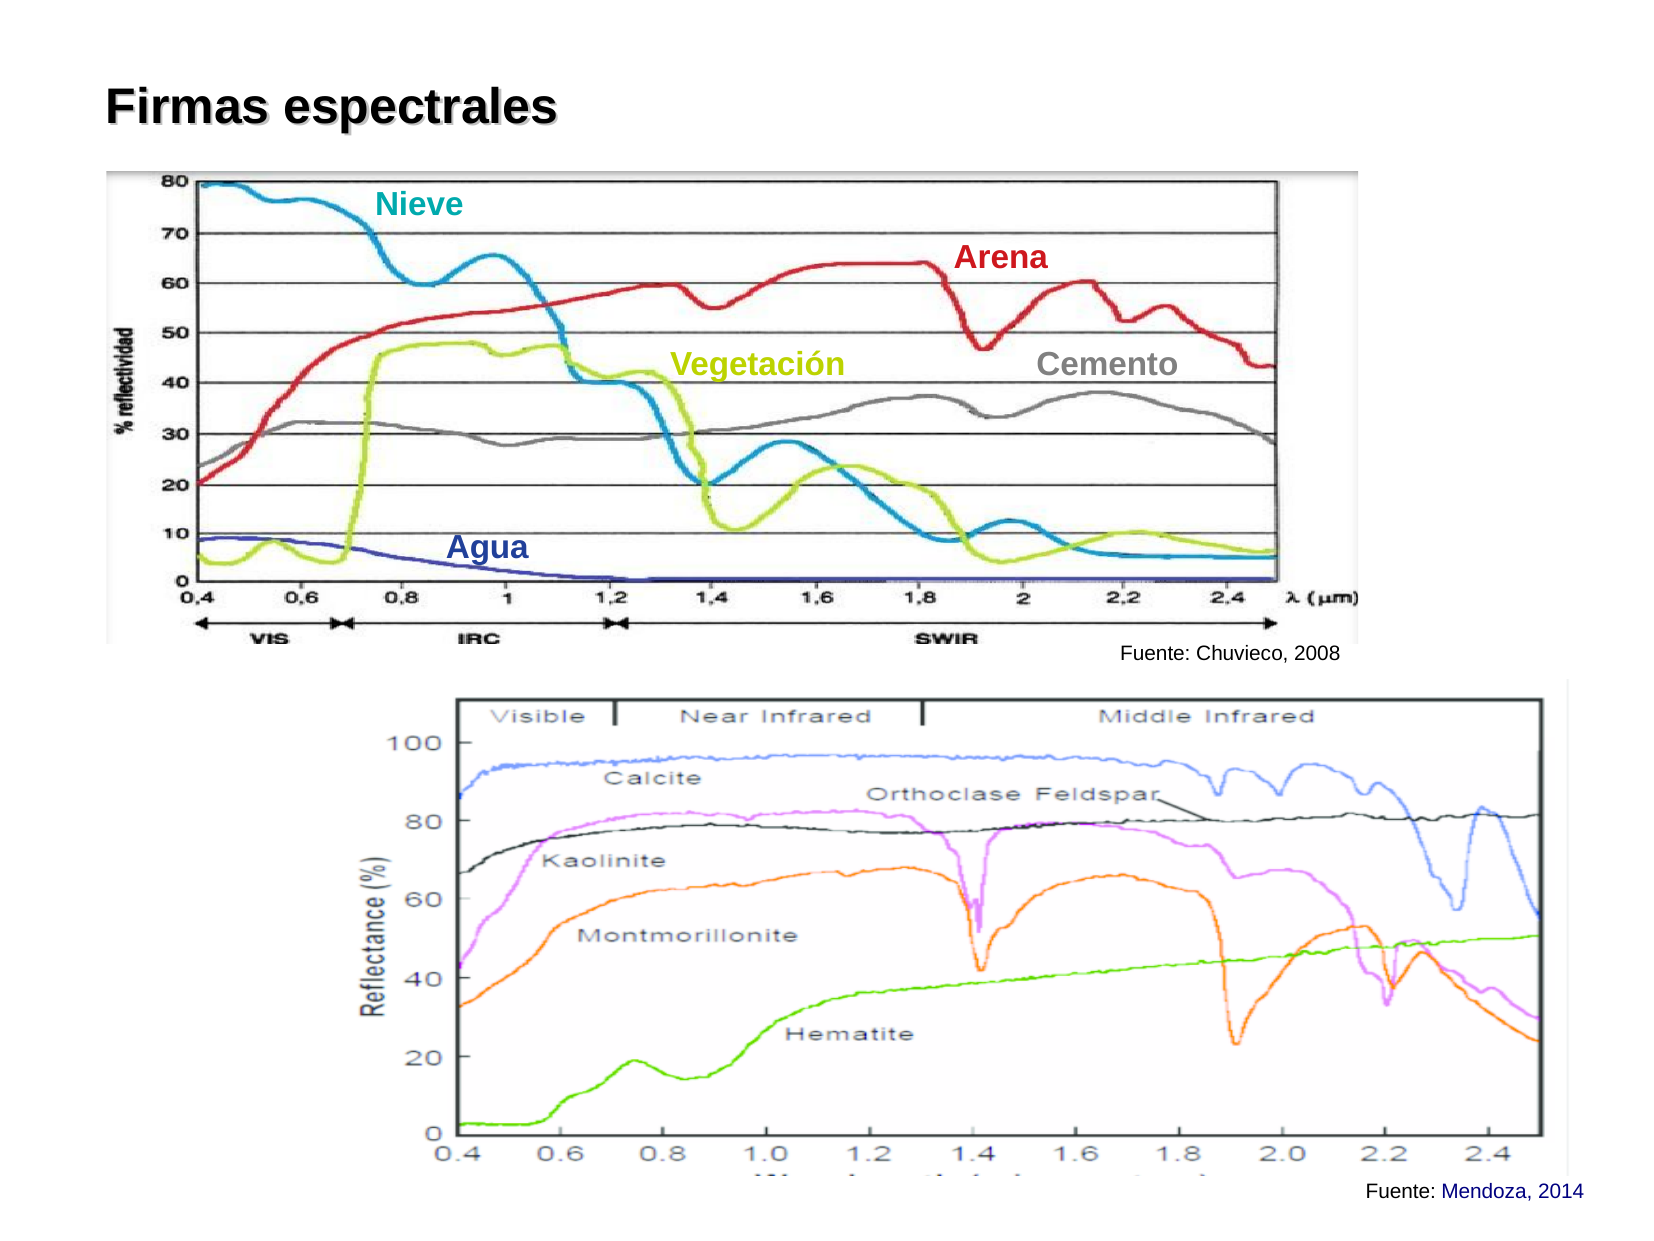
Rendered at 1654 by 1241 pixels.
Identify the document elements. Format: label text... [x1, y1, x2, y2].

text_box Arena [938, 231, 1329, 284]
picture [106, 171, 1359, 644]
text_box Fuente: Mendoza, 2014 [1350, 1172, 1601, 1211]
text_box Fuente: Chuvieco, 2008 [1095, 634, 1355, 674]
text_box Vegetación [655, 337, 1046, 390]
text_box Agua [431, 520, 821, 573]
text_box Cemento [1046, 337, 1335, 390]
text_box Firmas espectrales [90, 70, 685, 151]
picture [342, 679, 1571, 1176]
text_box Nieve [360, 178, 751, 231]
